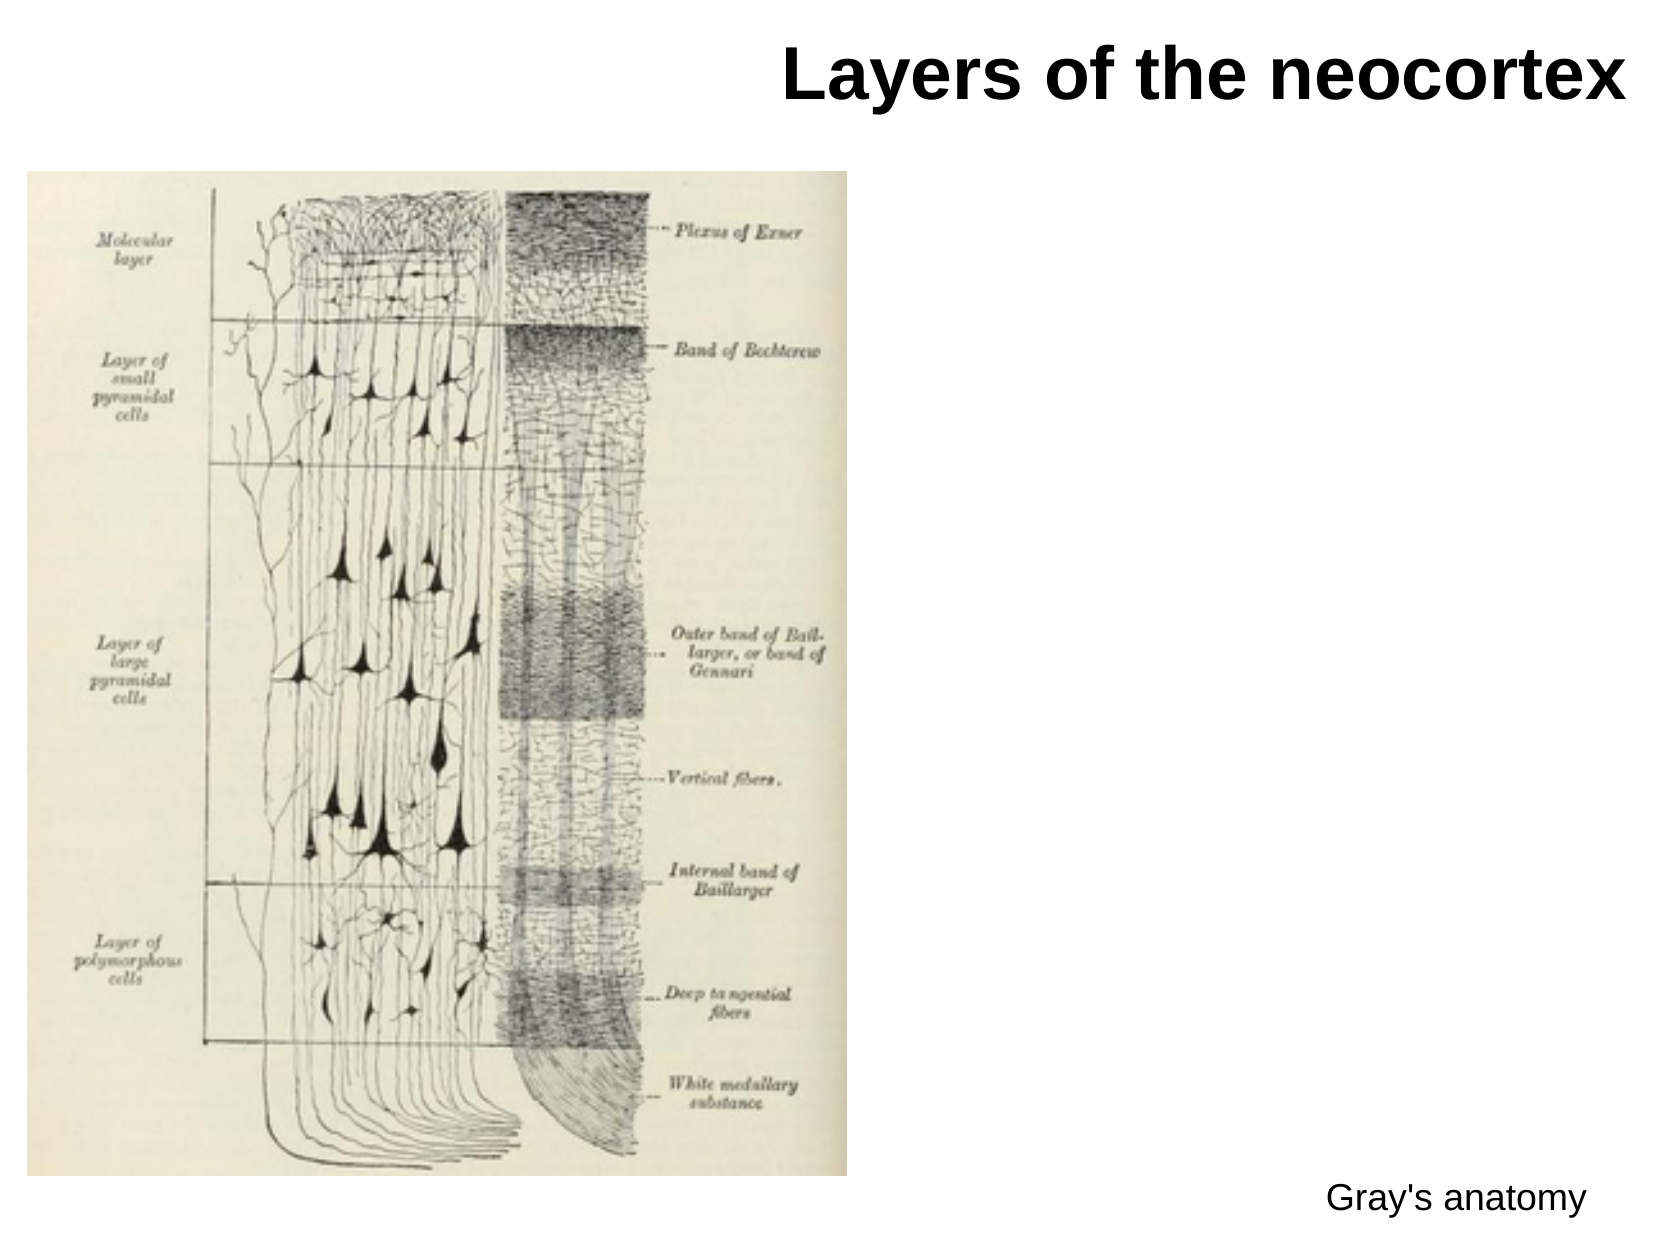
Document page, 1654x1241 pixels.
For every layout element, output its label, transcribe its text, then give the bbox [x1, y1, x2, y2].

picture [27, 171, 847, 1176]
title Layers of the neocortex [460, 0, 1654, 178]
text_box Gray's anatomy [1311, 1169, 1607, 1227]
